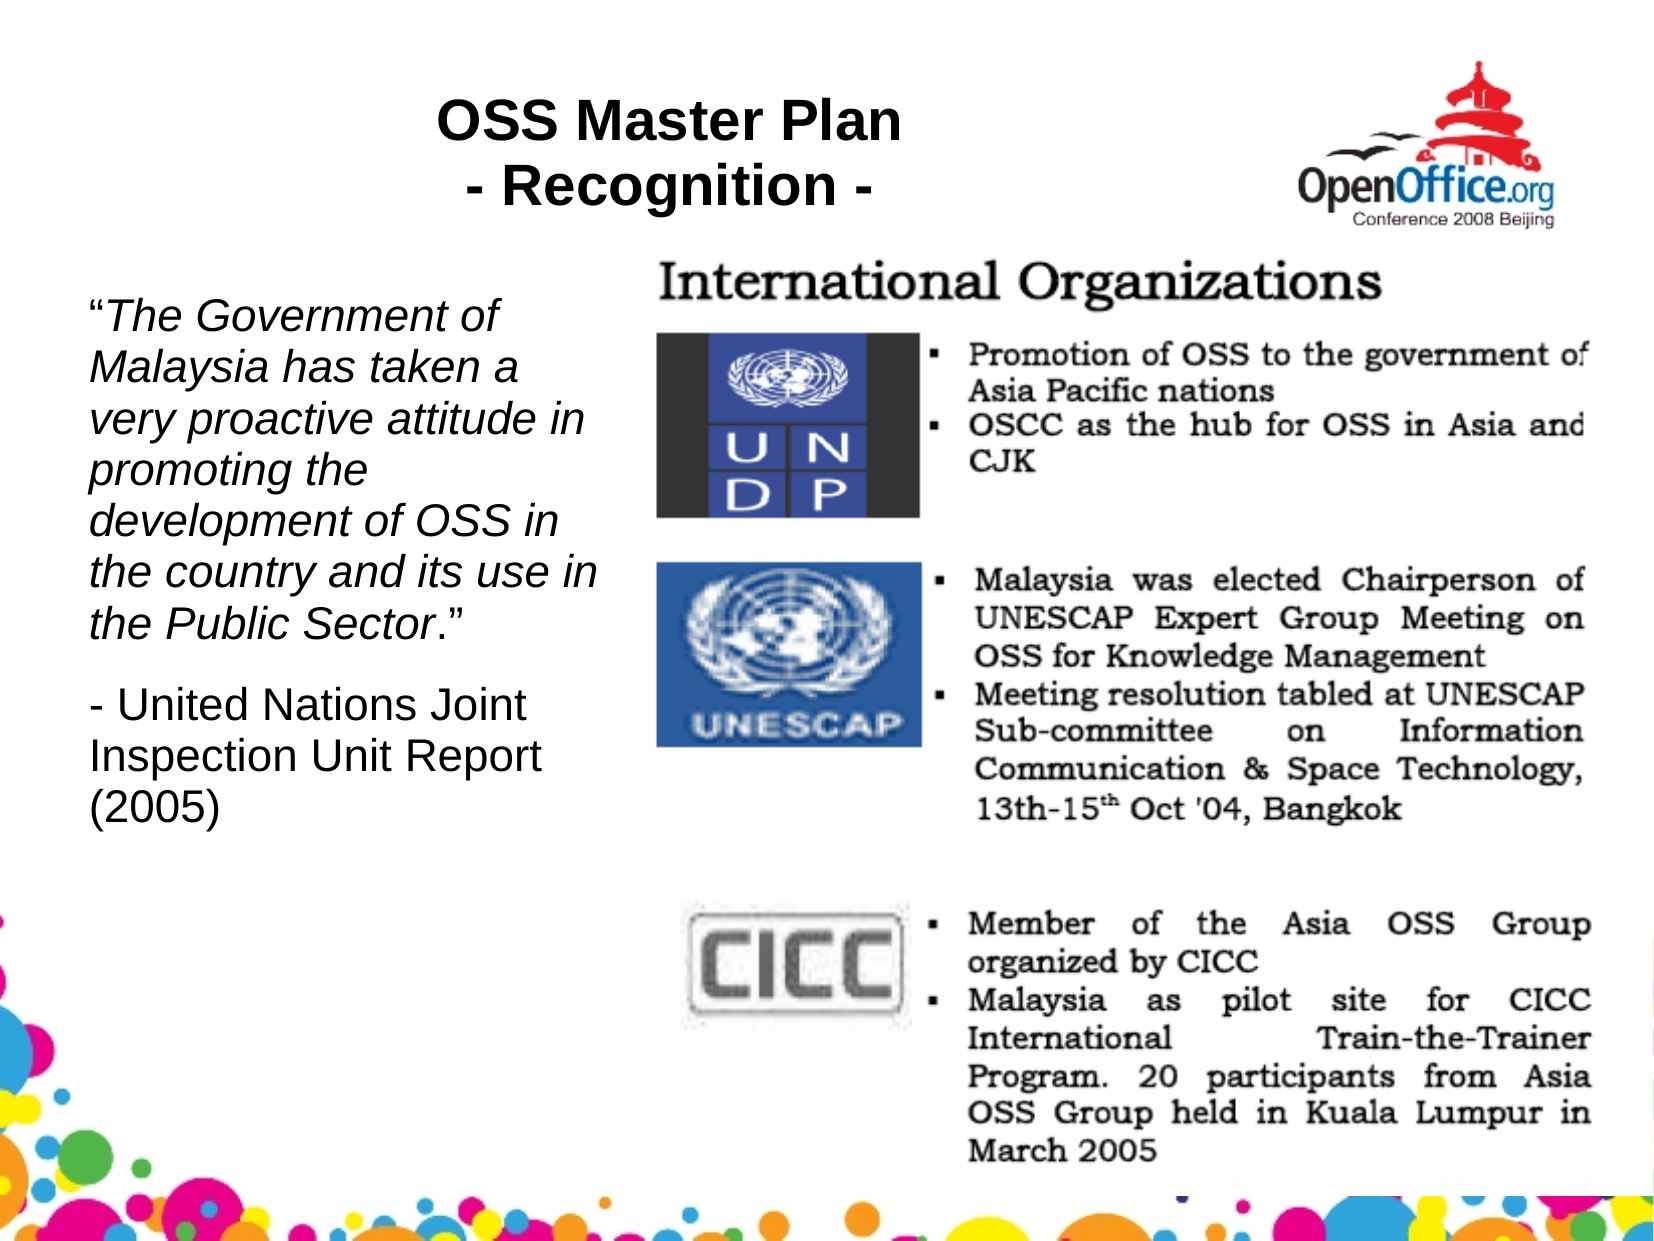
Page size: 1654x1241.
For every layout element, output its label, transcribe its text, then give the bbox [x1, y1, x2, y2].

picture [0, 251, 1654, 1241]
list “The Government of Malaysia has taken a very proactive attitude in promoting the development of OSS in the country and its use in the Public Sector.” - United Nations Joint Inspection Unit Report (2005) [88, 290, 619, 1109]
title OSS Master Plan - Recognition - [82, 49, 1258, 257]
picture [1285, 51, 1569, 250]
